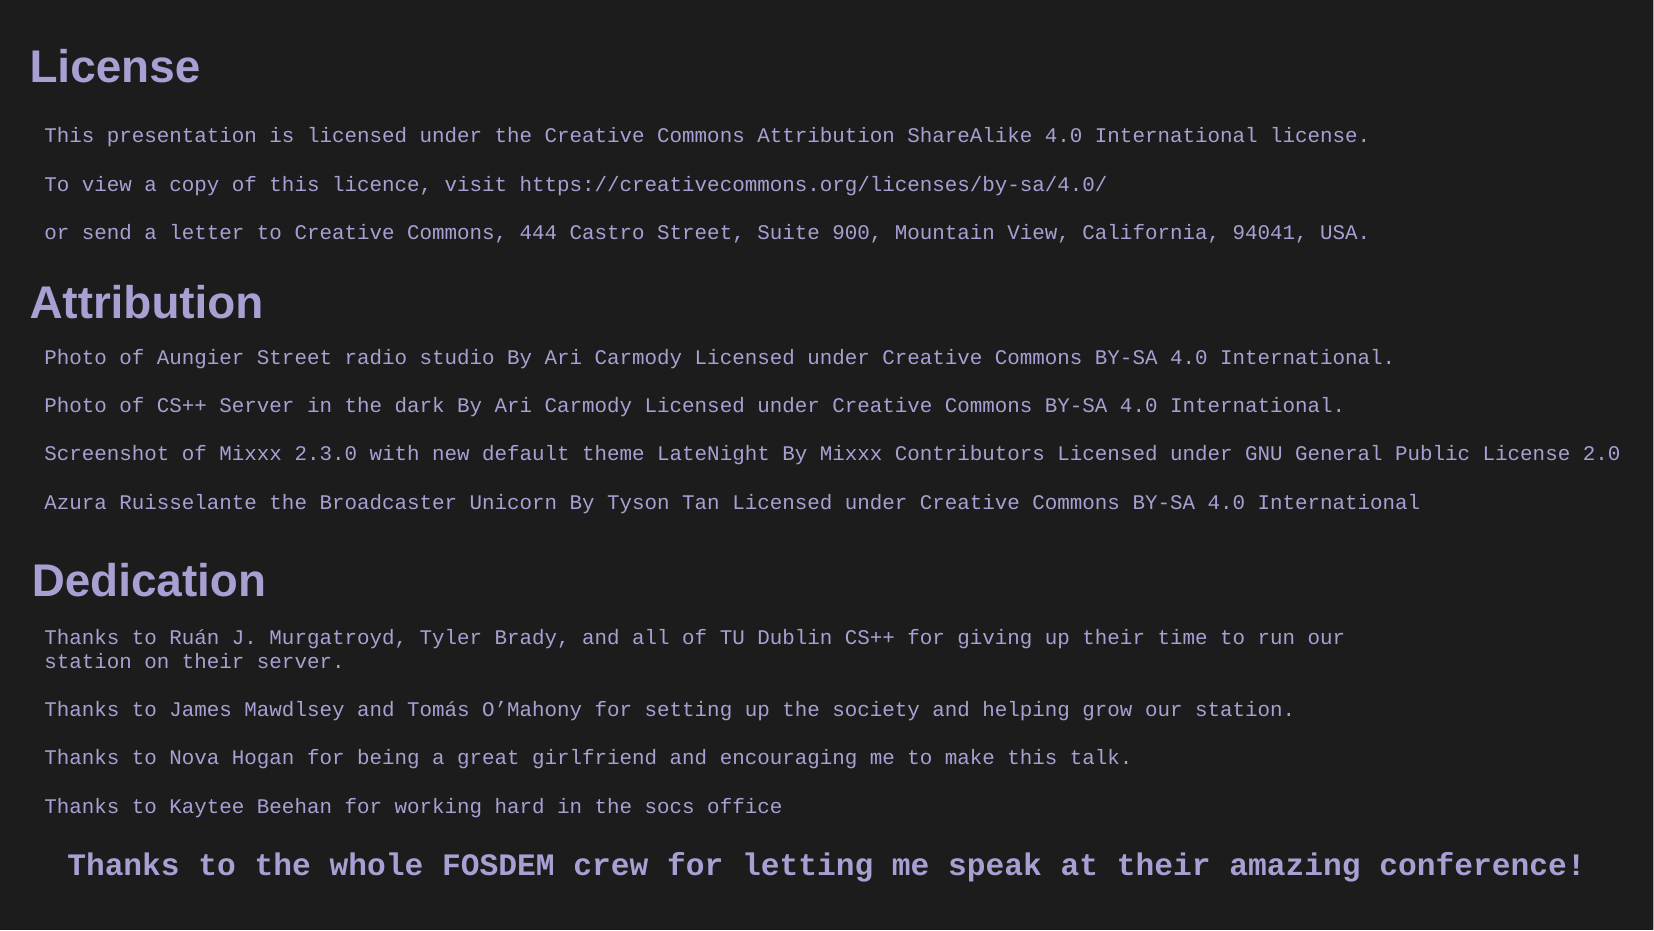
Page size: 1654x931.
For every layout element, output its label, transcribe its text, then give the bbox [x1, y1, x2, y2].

text_box This presentation is licensed under the Creative Commons Attribution ShareAlike 4.0 International license. To view a copy of this licence, visit https://creativecommons.org/licenses/by-sa/4.0/ or send a letter to Creative Commons, 444 Castro Street, Suite 900, Mountain View, California, 94041, USA. [29, 118, 1418, 266]
title License [29, 29, 1123, 104]
title Attribution [29, 265, 1123, 339]
text_box Thanks to the whole FOSDEM crew for letting me speak at their amazing conference! [29, 841, 1625, 931]
title Dedication [31, 543, 1125, 618]
text_box Thanks to Ruán J. Murgatroyd, Tyler Brady, and all of TU Dublin CS++ for giving up their time to run our station on their server. Thanks to James Mawdlsey and Tomás O’Mahony for setting up the society and helping grow our station. Thanks to Nova Hogan for being a great girlfriend and encouraging me to make this talk. Thanks to Kaytee Beehan for working hard in the socs office [29, 620, 1418, 827]
text_box Photo of Aungier Street radio studio By Ari Carmody Licensed under Creative Commons BY-SA 4.0 International. Photo of CS++ Server in the dark By Ari Carmody Licensed under Creative Commons BY-SA 4.0 International. Screenshot of Mixxx 2.3.0 with new default theme LateNight By Mixxx Contributors Licensed under GNU General Public License 2.0 Azura Ruisselante the Broadcaster Unicorn By Tyson Tan Licensed under Creative Commons BY-SA 4.0 International [29, 339, 1654, 532]
